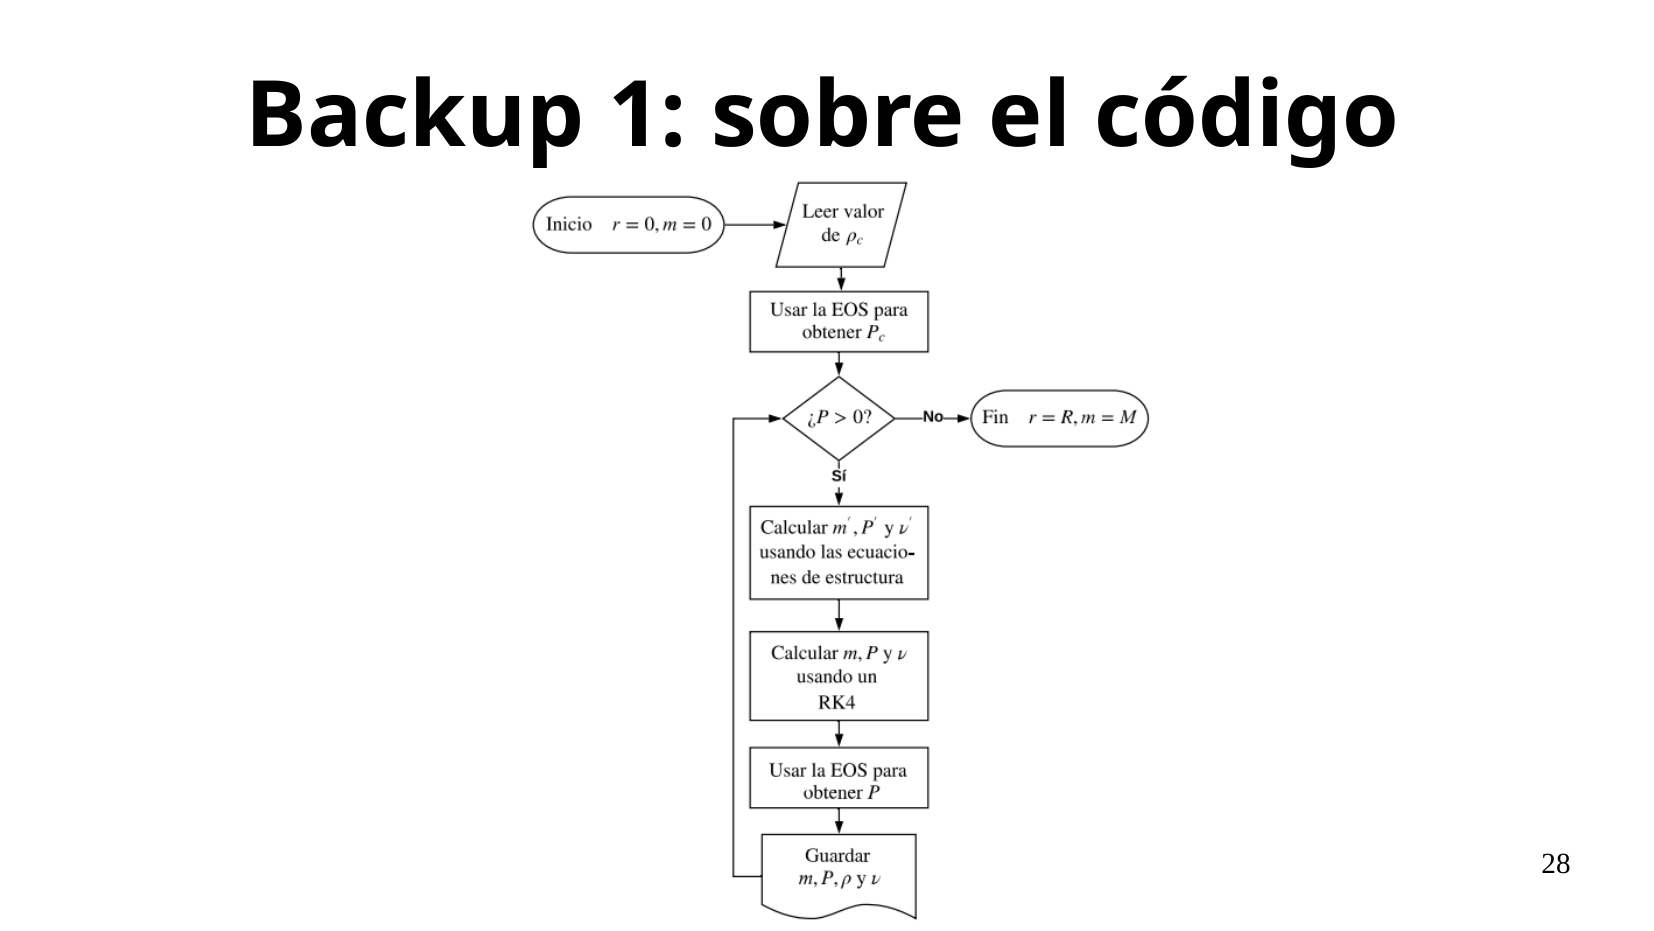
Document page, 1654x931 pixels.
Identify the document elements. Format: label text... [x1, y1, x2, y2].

title Backup 1: sobre el código [35, 0, 1611, 226]
picture [525, 170, 1157, 931]
